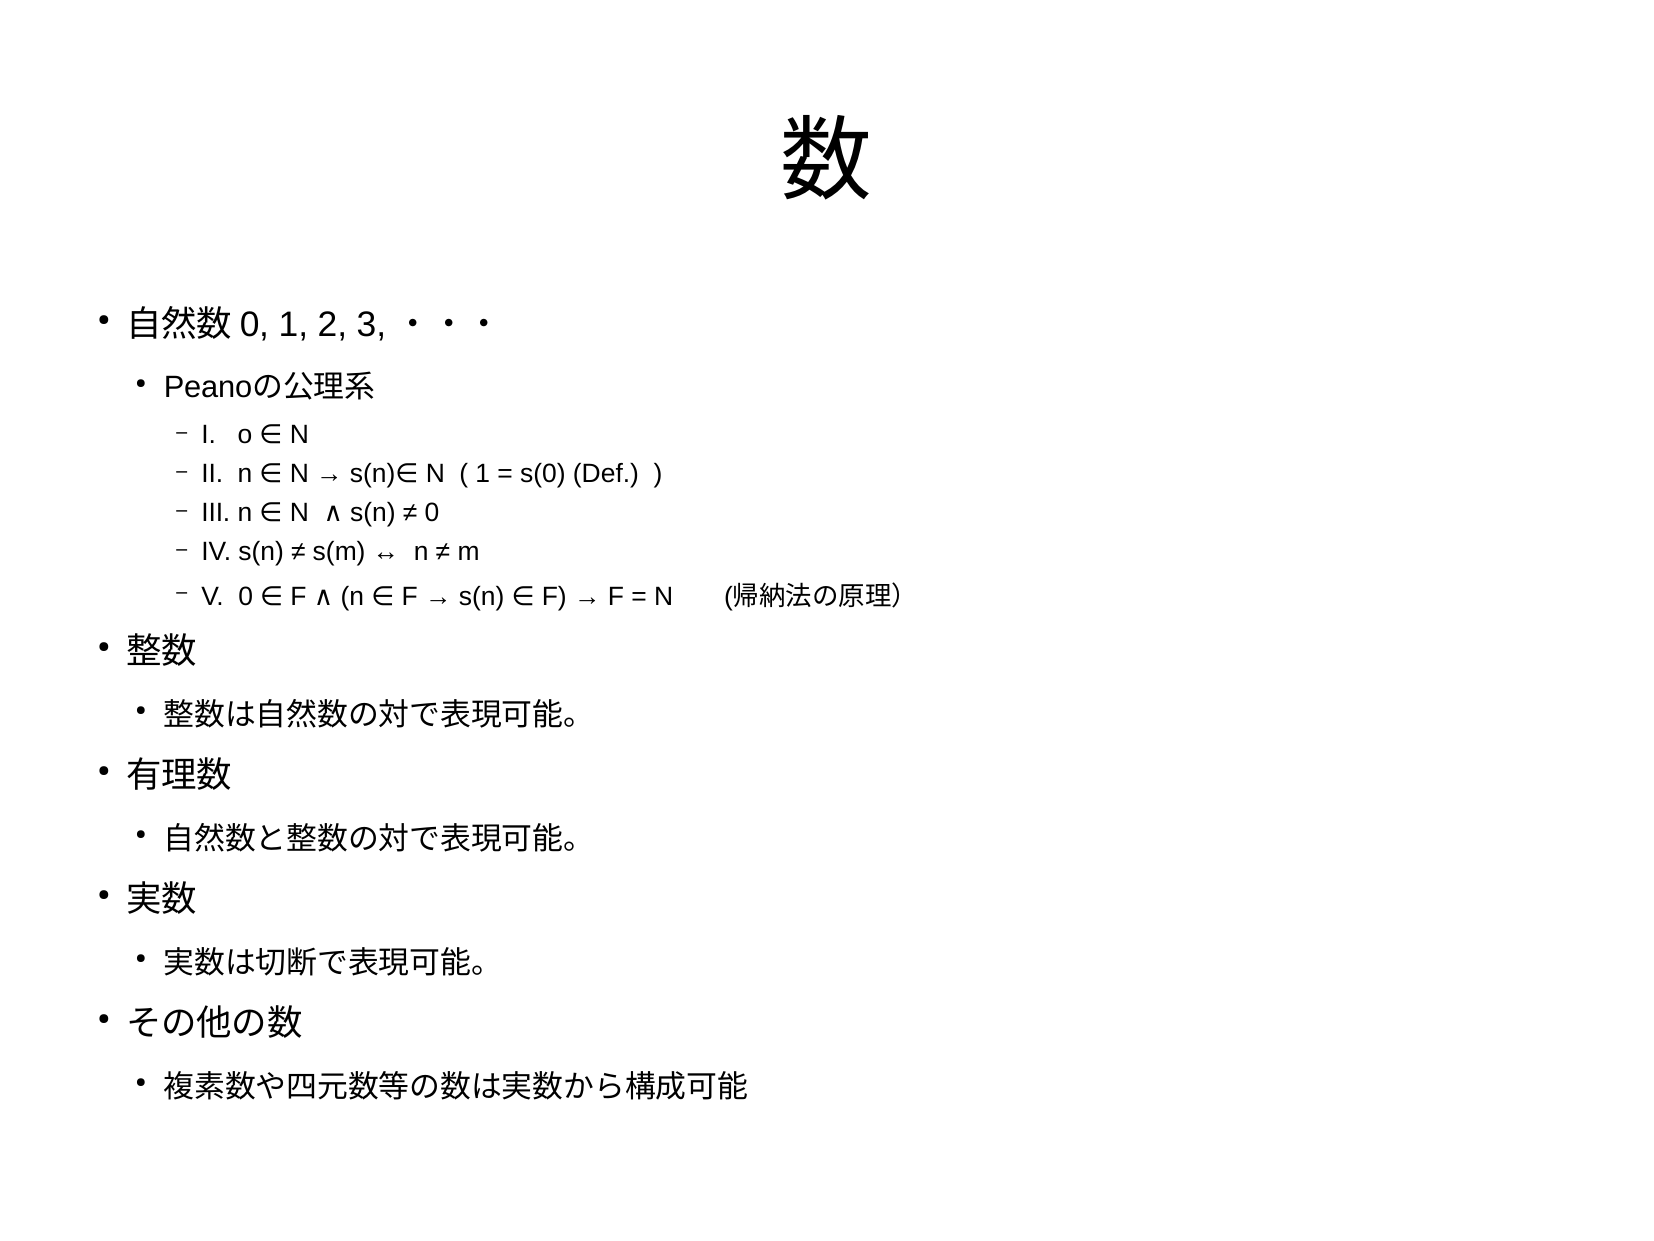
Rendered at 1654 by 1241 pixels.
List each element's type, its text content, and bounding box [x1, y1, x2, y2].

list 自然数 0, 1, 2, 3, ・・・ Peanoの公理系 I. o ∈ N II. n ∈ N → s(n)∈ N ( 1 = s(0) (Def.) ) III. n ∈ N ∧ s(n) ≠ 0 IV. s(n) ≠ s(m) ↔ n ≠ m V. 0 ∈ F ∧ (n ∈ F → s(n) ∈ F) → F = N (帰納法の原理） 整数 整数は自然数の対で表現可能。 有理数 自然数と整数の対で表現可能。 実数 実数は切断で表現可能。 その他の数 複素数や四元数等の数は実数から構成可能 [88, 295, 1577, 1114]
title 数 [82, 49, 1571, 257]
